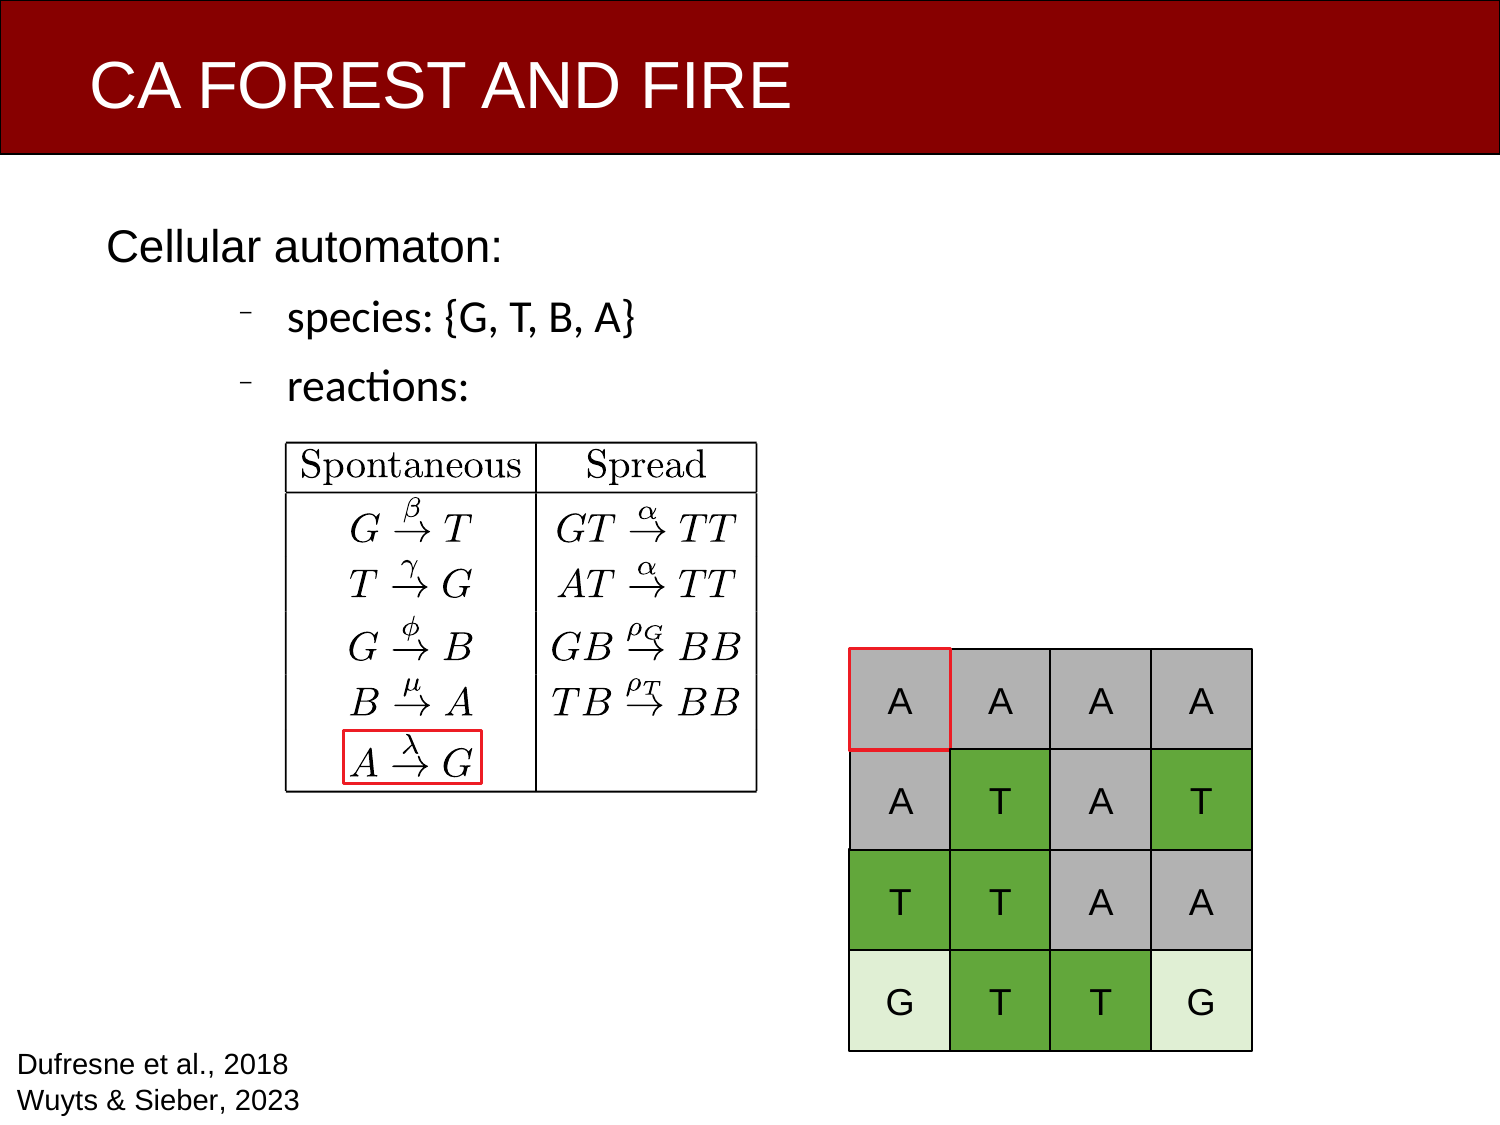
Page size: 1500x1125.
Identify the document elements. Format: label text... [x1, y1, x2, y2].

text_box [0, 0, 1500, 154]
text_box T [949, 952, 1050, 1052]
text_box Dufresne et al., 2018 Wuyts & Sieber, 2023 [2, 1038, 442, 1125]
title CA FOREST AND FIRE [74, 3, 1425, 160]
list Cellular automaton: species: {G, T, B, A} reactions: [75, 209, 1425, 952]
text_box G [1150, 952, 1252, 1052]
text_box G [849, 952, 949, 1052]
text_box T [1050, 952, 1150, 1052]
